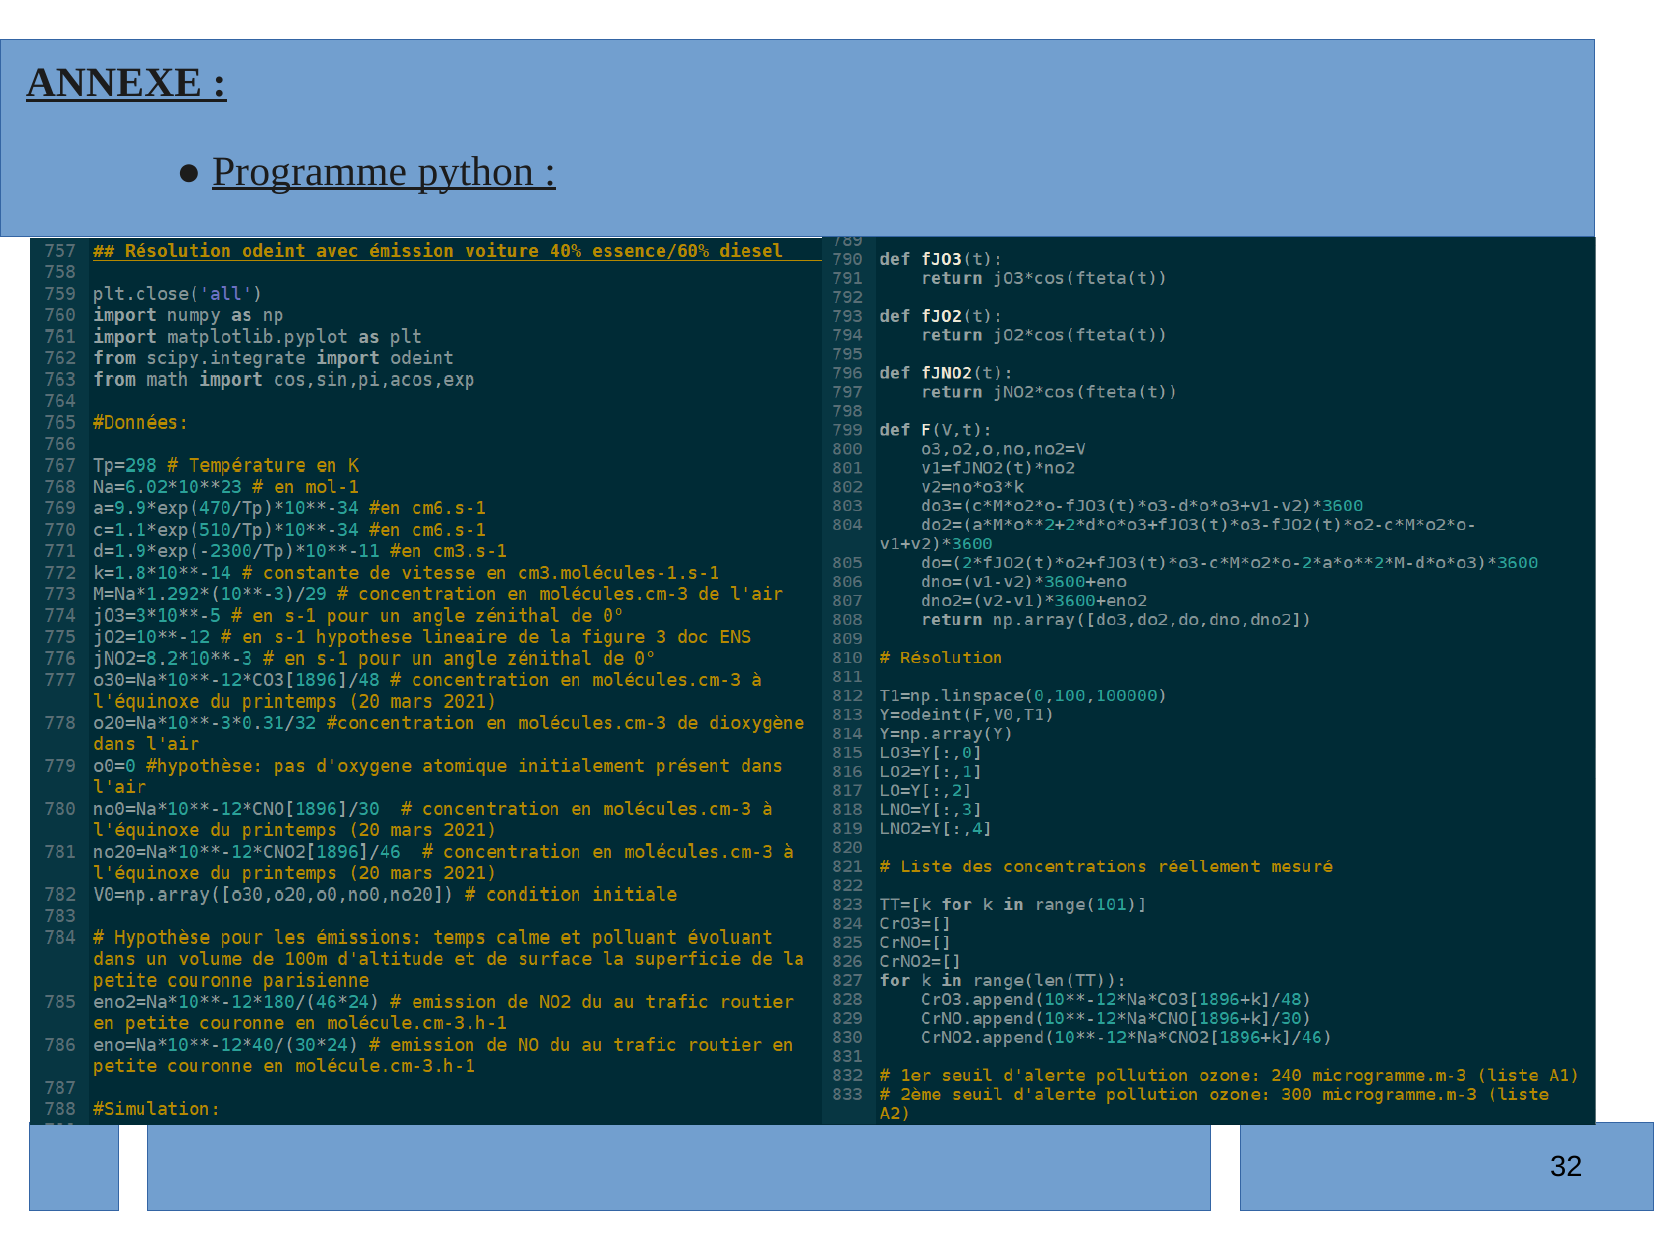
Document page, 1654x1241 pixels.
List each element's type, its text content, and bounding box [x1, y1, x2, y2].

picture [261, 613, 271, 621]
picture [1395, 558, 1404, 567]
picture [1272, 864, 1280, 871]
picture [181, 846, 185, 857]
picture [669, 567, 673, 578]
picture [402, 1063, 411, 1071]
picture [463, 677, 472, 685]
picture [1047, 994, 1051, 1004]
picture [93, 930, 103, 943]
picture [994, 1016, 1001, 1027]
picture [212, 376, 224, 389]
picture [232, 977, 239, 986]
picture [1004, 387, 1016, 397]
picture [482, 999, 494, 1007]
picture [823, 283, 875, 1123]
picture [546, 806, 557, 814]
picture [891, 804, 903, 814]
picture [1035, 446, 1041, 454]
picture [298, 934, 304, 943]
picture [255, 464, 261, 471]
picture [319, 890, 330, 900]
picture [275, 827, 281, 835]
picture [989, 655, 1000, 662]
picture [1047, 1013, 1051, 1023]
picture [191, 1106, 207, 1114]
picture [170, 891, 177, 900]
picture [689, 936, 697, 941]
picture [478, 934, 484, 943]
picture [351, 481, 355, 492]
picture [211, 759, 218, 771]
picture [170, 717, 174, 728]
picture [287, 502, 291, 513]
picture [444, 634, 451, 642]
picture [388, 527, 398, 535]
picture [329, 355, 341, 367]
picture [1419, 557, 1423, 567]
picture [499, 1017, 503, 1028]
picture [423, 613, 430, 621]
picture [200, 936, 209, 941]
picture [102, 999, 112, 1007]
picture [170, 674, 174, 685]
picture [158, 827, 165, 835]
picture [1115, 598, 1124, 605]
picture [510, 936, 516, 943]
picture [217, 1020, 223, 1028]
picture [1436, 1073, 1445, 1080]
picture [434, 355, 441, 363]
picture [1313, 1073, 1321, 1080]
picture [622, 763, 632, 771]
picture [1395, 1073, 1414, 1080]
picture [328, 678, 335, 685]
picture [329, 716, 335, 728]
picture [959, 1073, 965, 1080]
picture [942, 368, 954, 378]
picture [213, 524, 217, 535]
picture [112, 419, 118, 428]
picture [179, 936, 188, 941]
picture [473, 806, 483, 814]
picture [476, 1016, 483, 1028]
picture [657, 591, 665, 599]
picture [891, 823, 903, 833]
picture [1052, 864, 1062, 871]
picture [657, 934, 663, 943]
picture [1252, 993, 1257, 1004]
picture [361, 934, 367, 943]
picture [478, 502, 482, 513]
picture [222, 956, 230, 964]
picture [648, 936, 654, 943]
picture [147, 376, 156, 385]
picture [1057, 1032, 1061, 1042]
picture [94, 481, 103, 492]
picture [285, 936, 294, 941]
picture [192, 934, 197, 943]
picture [275, 870, 281, 878]
picture [1004, 446, 1011, 454]
picture [115, 741, 122, 749]
picture [148, 609, 155, 616]
picture [328, 1020, 336, 1028]
picture [388, 505, 398, 513]
picture [181, 652, 187, 659]
picture [1128, 1013, 1136, 1023]
picture [307, 609, 312, 621]
picture [168, 930, 175, 943]
picture [267, 459, 272, 471]
picture [264, 312, 271, 320]
picture [340, 652, 344, 664]
picture [102, 1020, 112, 1028]
picture [1169, 1013, 1182, 1023]
picture [562, 891, 578, 900]
picture [121, 312, 128, 320]
picture [234, 996, 238, 1007]
picture [467, 655, 473, 666]
picture [158, 759, 165, 771]
picture [127, 355, 135, 363]
picture [731, 631, 740, 642]
picture [391, 870, 400, 878]
picture [737, 999, 743, 1007]
picture [1128, 994, 1136, 1004]
picture [1222, 1032, 1226, 1042]
picture [169, 334, 177, 342]
picture [1236, 1092, 1247, 1099]
picture [689, 844, 693, 856]
picture [105, 652, 117, 664]
picture [499, 545, 503, 556]
picture [899, 956, 914, 966]
picture [217, 1063, 228, 1071]
picture [306, 484, 315, 492]
picture [883, 1108, 888, 1116]
picture [561, 570, 570, 578]
picture [105, 462, 111, 475]
picture [886, 310, 893, 321]
picture [137, 827, 143, 835]
picture [1231, 558, 1239, 567]
picture [1562, 1070, 1566, 1080]
picture [540, 591, 549, 599]
picture [250, 634, 260, 642]
picture [494, 720, 504, 728]
picture [303, 827, 320, 839]
picture [325, 462, 334, 471]
picture [526, 655, 536, 664]
picture [361, 890, 372, 900]
picture [317, 934, 336, 943]
picture [1406, 520, 1414, 529]
picture [1273, 1032, 1277, 1042]
picture [349, 459, 353, 471]
picture [232, 1063, 239, 1071]
picture [932, 579, 938, 586]
picture [720, 806, 729, 814]
picture [328, 807, 335, 814]
picture [1012, 997, 1021, 1004]
picture [223, 652, 229, 659]
picture [529, 934, 549, 943]
picture [160, 567, 164, 578]
picture [370, 630, 377, 642]
picture [147, 421, 167, 426]
picture [516, 591, 524, 599]
picture [705, 1042, 712, 1050]
picture [1237, 864, 1247, 871]
picture [940, 1032, 954, 1042]
picture [1406, 1092, 1424, 1099]
picture [1021, 1035, 1031, 1042]
picture [942, 311, 951, 321]
picture [328, 613, 335, 625]
picture [30, 238, 88, 1125]
picture [147, 846, 156, 857]
picture [519, 1039, 532, 1050]
picture [478, 695, 482, 707]
picture [361, 545, 365, 556]
picture [100, 762, 107, 771]
picture [942, 712, 949, 719]
picture [742, 849, 750, 857]
text_box ANNEXE : [25, 59, 1001, 153]
picture [287, 953, 291, 964]
picture [158, 956, 165, 964]
picture [444, 1059, 451, 1071]
picture [344, 613, 351, 621]
picture [918, 1092, 930, 1099]
picture [391, 698, 404, 707]
picture [282, 484, 292, 492]
picture [1226, 1073, 1237, 1080]
picture [275, 698, 281, 707]
picture [388, 720, 398, 728]
picture [1012, 1016, 1021, 1023]
picture [191, 763, 198, 771]
picture [293, 655, 303, 664]
picture [180, 609, 187, 616]
picture [303, 698, 320, 711]
picture [185, 977, 192, 986]
picture [1217, 864, 1233, 871]
picture [994, 997, 1001, 1008]
picture [115, 956, 122, 964]
picture [287, 524, 291, 535]
picture [569, 677, 578, 685]
picture [984, 899, 989, 909]
picture [338, 376, 345, 385]
picture [923, 899, 927, 909]
picture [529, 763, 536, 771]
picture [137, 698, 143, 707]
picture [234, 846, 238, 857]
picture [442, 806, 451, 814]
picture [635, 720, 644, 728]
picture [1346, 560, 1352, 567]
picture [181, 996, 185, 1007]
picture [117, 545, 121, 556]
picture [137, 717, 145, 728]
picture [185, 1063, 192, 1071]
picture [429, 677, 441, 685]
picture [994, 520, 1002, 529]
picture [1179, 1032, 1191, 1042]
picture [117, 524, 121, 535]
picture [217, 977, 228, 986]
picture [567, 849, 578, 857]
picture [387, 934, 398, 943]
picture [298, 631, 302, 642]
picture [304, 334, 309, 346]
picture [376, 655, 383, 664]
picture [601, 849, 610, 857]
text_box ● Programme python : [176, 147, 1566, 283]
picture [213, 652, 219, 659]
picture [298, 674, 302, 685]
picture [275, 462, 281, 471]
picture [579, 806, 589, 814]
picture [994, 1035, 1001, 1046]
picture [710, 677, 718, 685]
picture [298, 803, 302, 814]
picture [752, 934, 759, 943]
picture [159, 609, 164, 621]
picture [309, 844, 313, 859]
picture [106, 246, 112, 256]
picture [266, 996, 270, 1007]
picture [763, 763, 770, 771]
picture [351, 934, 357, 943]
picture [158, 698, 165, 707]
picture [1104, 579, 1114, 586]
picture [158, 870, 165, 878]
picture [444, 548, 453, 556]
picture [886, 367, 893, 378]
picture [94, 588, 103, 599]
picture [535, 677, 547, 685]
picture [478, 524, 482, 535]
picture [170, 803, 174, 814]
picture [498, 891, 515, 900]
picture [328, 570, 334, 578]
picture [461, 1042, 472, 1050]
picture [126, 1106, 143, 1114]
picture [272, 1063, 281, 1071]
picture [1220, 617, 1227, 624]
picture [561, 651, 568, 664]
picture [444, 934, 473, 947]
picture [1262, 617, 1268, 624]
picture [625, 849, 633, 857]
picture [707, 763, 716, 771]
picture [903, 1070, 907, 1080]
picture [973, 463, 985, 473]
picture [953, 484, 959, 491]
picture [657, 763, 664, 775]
picture [149, 588, 153, 599]
picture [519, 720, 527, 728]
picture [250, 1020, 260, 1028]
picture [657, 956, 664, 968]
picture [334, 977, 345, 986]
picture [361, 844, 365, 859]
picture [303, 870, 320, 882]
picture [280, 570, 292, 578]
picture [604, 891, 610, 900]
picture [376, 591, 386, 599]
picture [482, 591, 494, 599]
picture [494, 613, 504, 621]
picture [781, 1042, 791, 1050]
picture [969, 1092, 975, 1099]
picture [190, 312, 203, 324]
picture [94, 849, 101, 857]
picture [520, 887, 526, 900]
picture [121, 419, 133, 428]
picture [391, 891, 398, 900]
picture [540, 996, 552, 1007]
picture [635, 654, 643, 662]
picture [940, 1013, 954, 1023]
picture [147, 996, 156, 1007]
picture [561, 936, 570, 941]
picture [227, 376, 235, 385]
picture [932, 598, 938, 605]
picture [317, 956, 326, 964]
picture [466, 376, 473, 389]
picture [128, 936, 133, 945]
picture [953, 332, 960, 340]
picture [404, 891, 411, 900]
picture [126, 891, 133, 900]
picture [349, 977, 356, 986]
picture [391, 827, 400, 835]
picture [115, 588, 124, 599]
picture [181, 481, 185, 492]
picture [344, 355, 351, 363]
picture [886, 424, 893, 435]
picture [410, 591, 419, 599]
picture [191, 956, 198, 964]
picture [121, 334, 128, 342]
picture [404, 934, 410, 943]
picture [466, 887, 475, 900]
picture [1323, 1092, 1332, 1099]
picture [923, 975, 927, 985]
picture [208, 462, 227, 475]
picture [222, 355, 228, 363]
picture [264, 1020, 271, 1028]
picture [137, 870, 143, 878]
picture [461, 849, 472, 857]
picture [423, 526, 437, 535]
picture [94, 806, 101, 814]
picture [478, 824, 482, 835]
picture [264, 803, 277, 814]
text_box 32 [1535, 1142, 1625, 1218]
picture [137, 419, 143, 428]
picture [410, 548, 419, 556]
picture [1109, 1032, 1113, 1042]
picture [275, 846, 287, 857]
picture [1185, 1092, 1196, 1099]
picture [529, 608, 536, 621]
picture [455, 655, 462, 664]
picture [646, 844, 651, 856]
picture [372, 545, 376, 556]
picture [1053, 978, 1062, 985]
picture [953, 389, 960, 397]
picture [994, 978, 1000, 985]
picture [391, 613, 398, 621]
picture [179, 372, 186, 385]
picture [420, 999, 432, 1007]
picture [349, 891, 356, 900]
picture [328, 1000, 335, 1007]
picture [1123, 864, 1134, 871]
picture [423, 504, 437, 513]
picture [954, 368, 961, 378]
picture [106, 334, 118, 346]
picture [213, 567, 217, 578]
picture [137, 803, 145, 814]
picture [529, 570, 538, 578]
picture [423, 655, 430, 664]
picture [277, 891, 283, 900]
picture [1252, 1012, 1257, 1023]
picture [93, 415, 107, 428]
picture [169, 312, 175, 320]
picture [106, 312, 118, 324]
picture [170, 1039, 174, 1050]
picture [601, 763, 612, 771]
picture [494, 570, 504, 578]
picture [1170, 1073, 1186, 1080]
picture [137, 1039, 145, 1050]
picture [625, 888, 633, 900]
picture [1015, 481, 1020, 492]
picture [117, 567, 121, 578]
picture [899, 937, 914, 947]
picture [399, 1042, 411, 1050]
picture [712, 567, 716, 578]
picture [994, 501, 1002, 510]
picture [901, 731, 908, 738]
picture [388, 763, 398, 771]
picture [450, 763, 464, 771]
picture [95, 566, 100, 578]
picture [1447, 1092, 1455, 1099]
picture [1045, 465, 1052, 473]
picture [434, 1020, 442, 1028]
picture [781, 720, 791, 728]
picture [994, 617, 1000, 624]
picture [181, 891, 188, 900]
picture [461, 720, 472, 728]
picture [137, 674, 145, 685]
picture [1020, 864, 1031, 871]
picture [593, 677, 602, 685]
picture [137, 891, 142, 904]
picture [540, 888, 548, 900]
picture [238, 934, 245, 943]
picture [355, 720, 366, 728]
picture [478, 867, 482, 878]
picture [127, 376, 135, 385]
picture [494, 849, 504, 857]
picture [330, 334, 336, 342]
picture [303, 1020, 313, 1028]
picture [234, 891, 241, 900]
picture [296, 1063, 304, 1071]
picture [317, 630, 324, 642]
picture [308, 545, 312, 556]
picture [102, 1042, 112, 1050]
picture [95, 246, 102, 256]
picture [604, 806, 612, 814]
picture [1056, 902, 1062, 909]
picture [911, 693, 918, 700]
picture [1138, 1032, 1146, 1042]
picture [319, 846, 323, 857]
